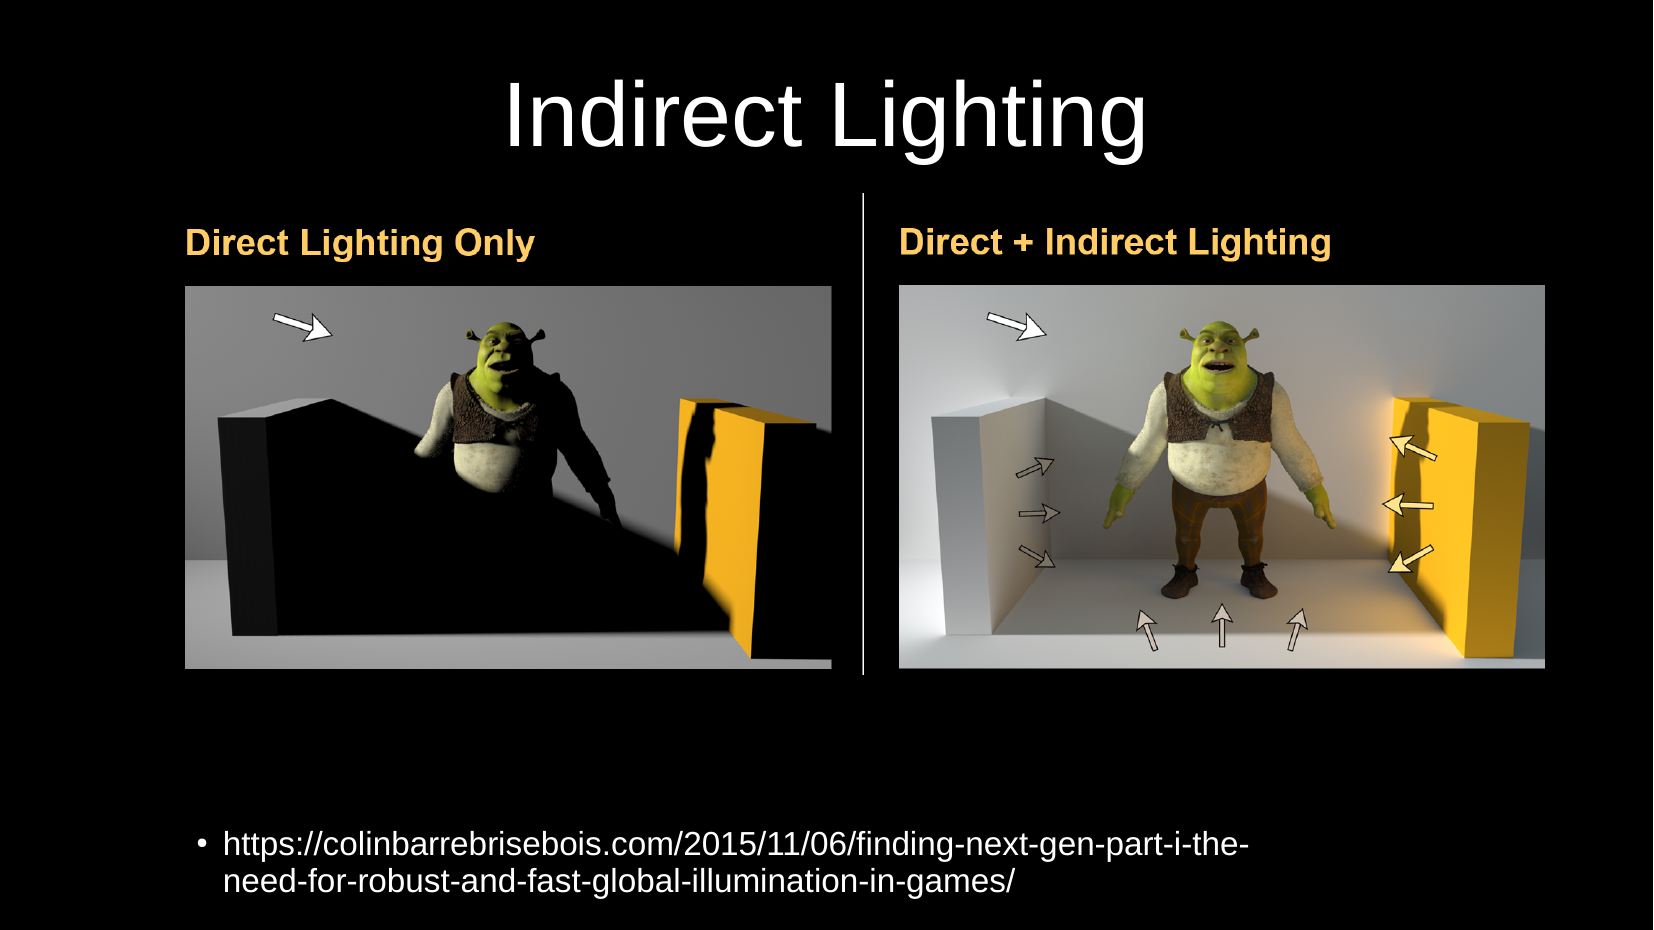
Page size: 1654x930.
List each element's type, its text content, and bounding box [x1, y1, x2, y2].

list https://colinbarrebrisebois.com/2015/11/06/finding-next-gen-part-i-the-need-for-robust-and-fast-global-illumination-in-games/ [187, 825, 1276, 901]
title Indirect Lighting [82, 37, 1571, 193]
picture [150, 193, 1576, 675]
